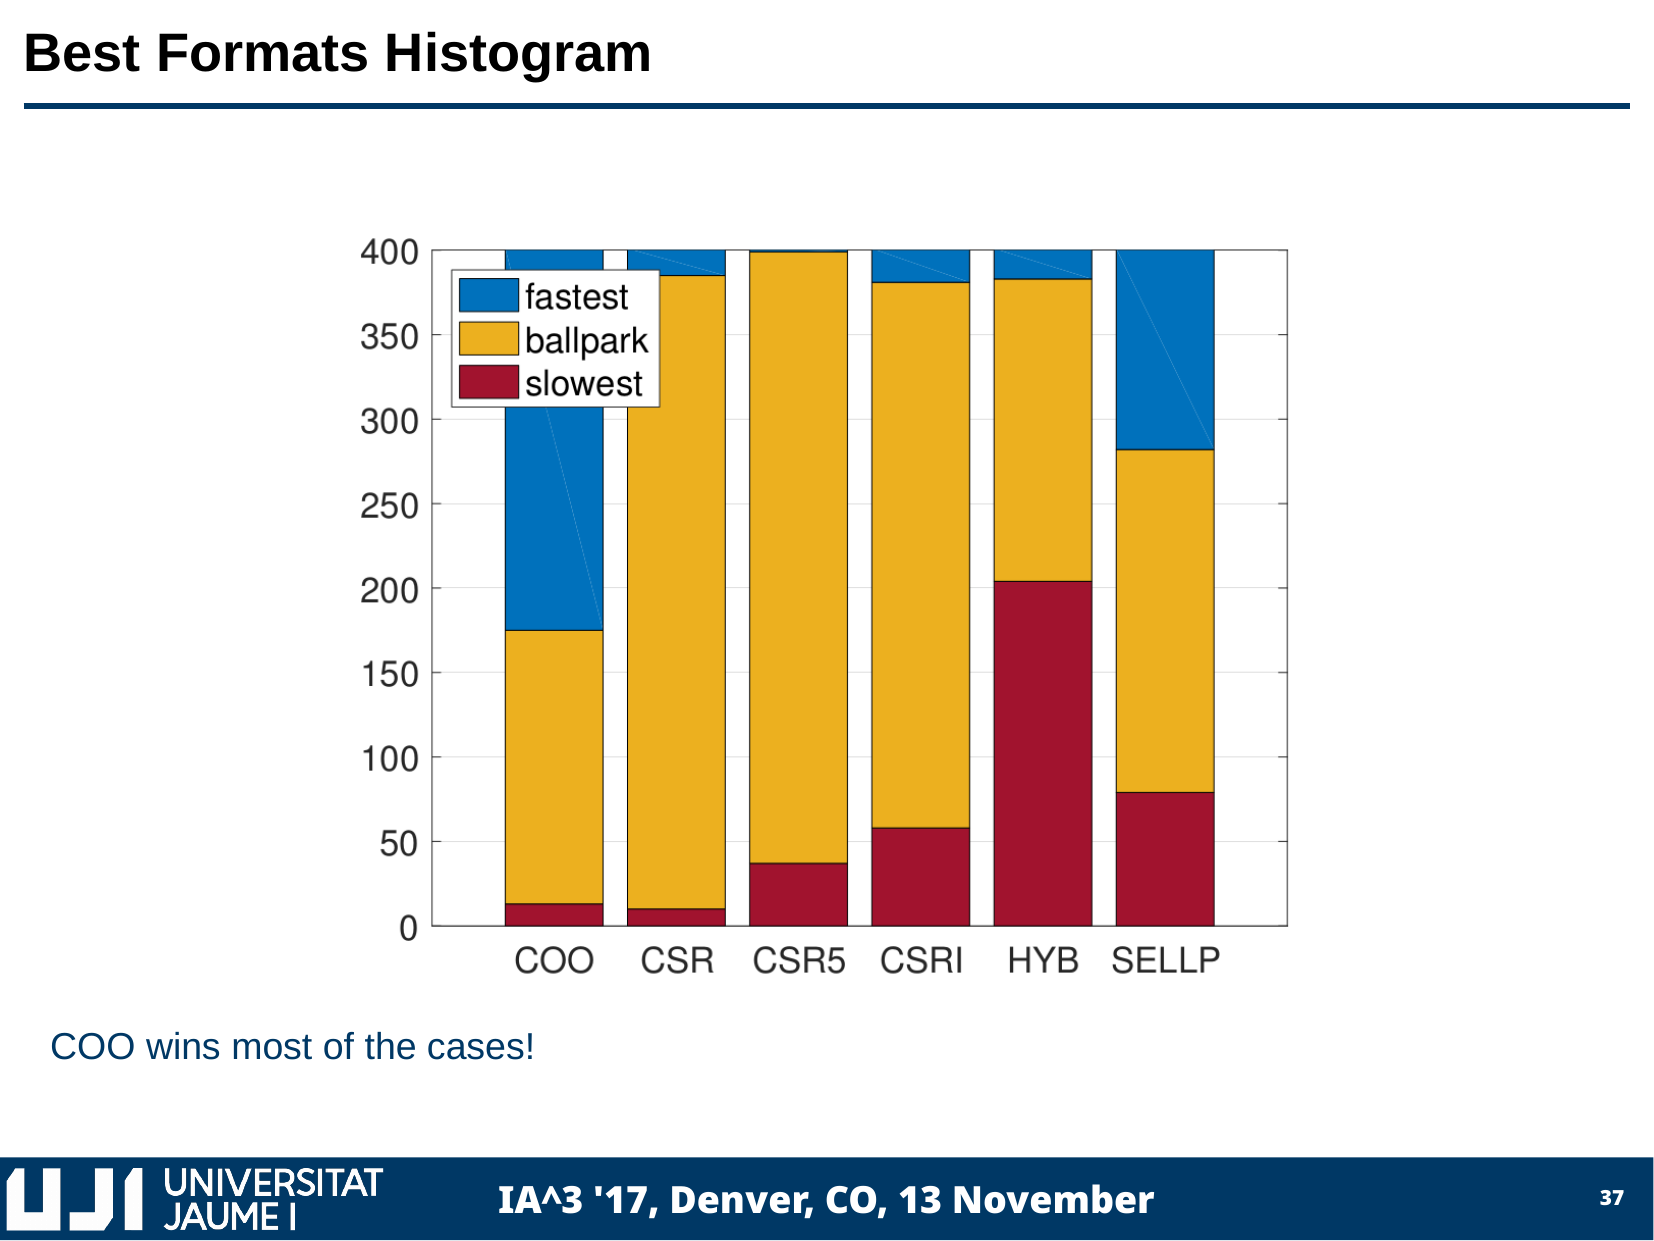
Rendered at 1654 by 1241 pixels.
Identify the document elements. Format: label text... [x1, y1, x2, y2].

text_box COO wins most of the cases! [35, 1018, 580, 1076]
picture [354, 225, 1335, 993]
picture [0, 1158, 390, 1241]
title Best Formats Histogram [23, 0, 1630, 107]
